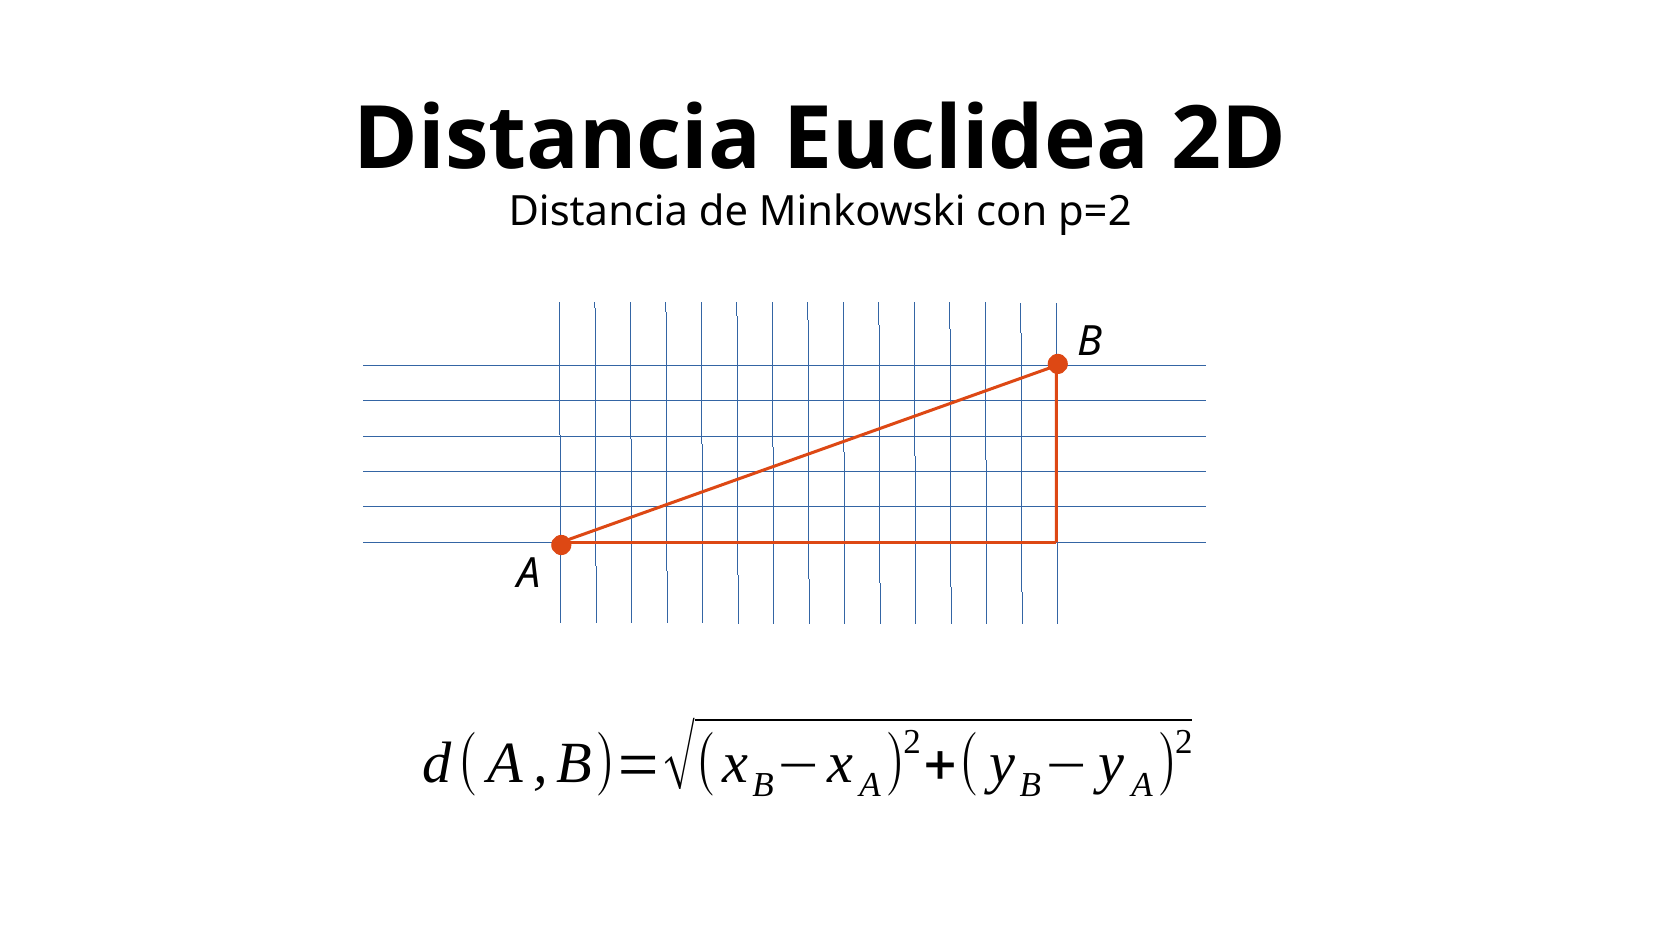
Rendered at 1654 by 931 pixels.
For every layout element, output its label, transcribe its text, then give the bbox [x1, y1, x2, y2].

text_box Distancia de Minkowski con p=2 [201, 173, 1440, 374]
text_box Distancia Euclidea 2D [201, 67, 1440, 173]
text_box A [496, 534, 560, 601]
text_box [551, 534, 572, 556]
chart [421, 715, 1193, 804]
